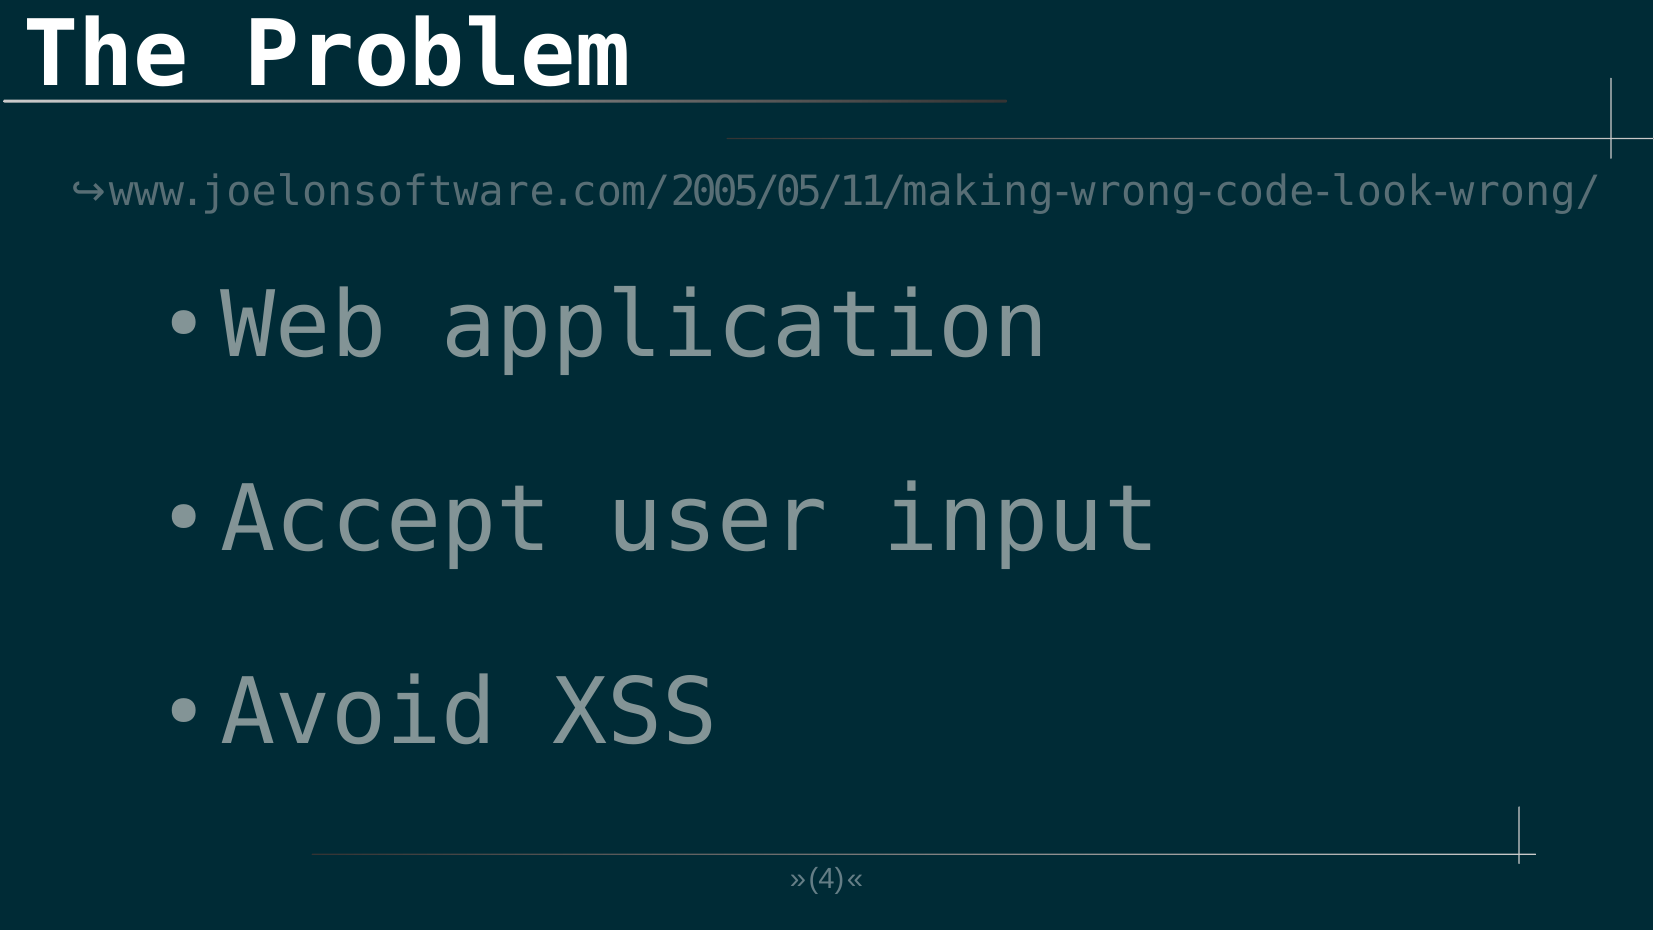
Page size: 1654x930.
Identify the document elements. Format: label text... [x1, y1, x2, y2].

list ↪ www.joelonsoftware.com/2005/05/11/making-wrong-code-look-wrong/ Web application Accept user input Avoid XSS [0, 98, 1646, 826]
title The Problem [23, 0, 1588, 98]
